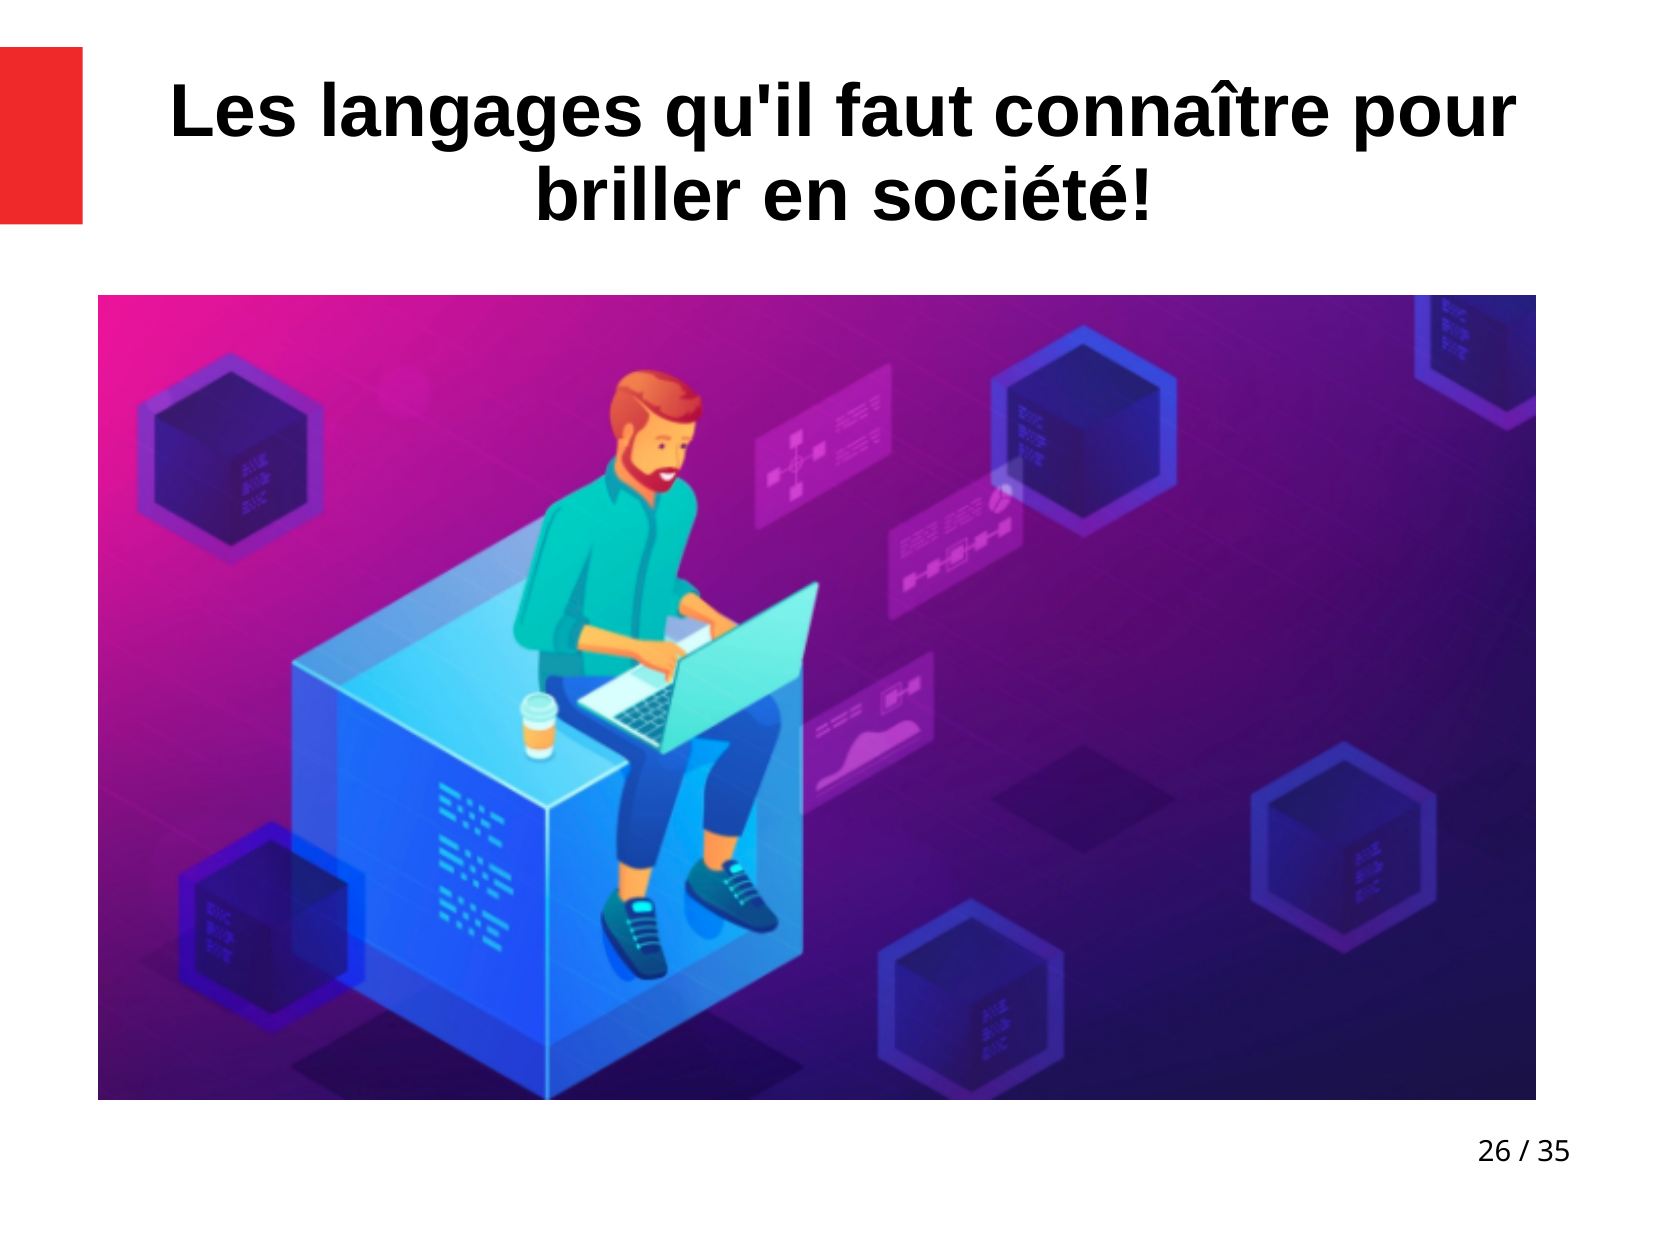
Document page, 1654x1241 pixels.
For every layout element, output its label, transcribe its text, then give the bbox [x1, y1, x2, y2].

title Les langages qu'il faut connaître pour briller en société! [118, 49, 1571, 257]
picture [98, 295, 1536, 1100]
